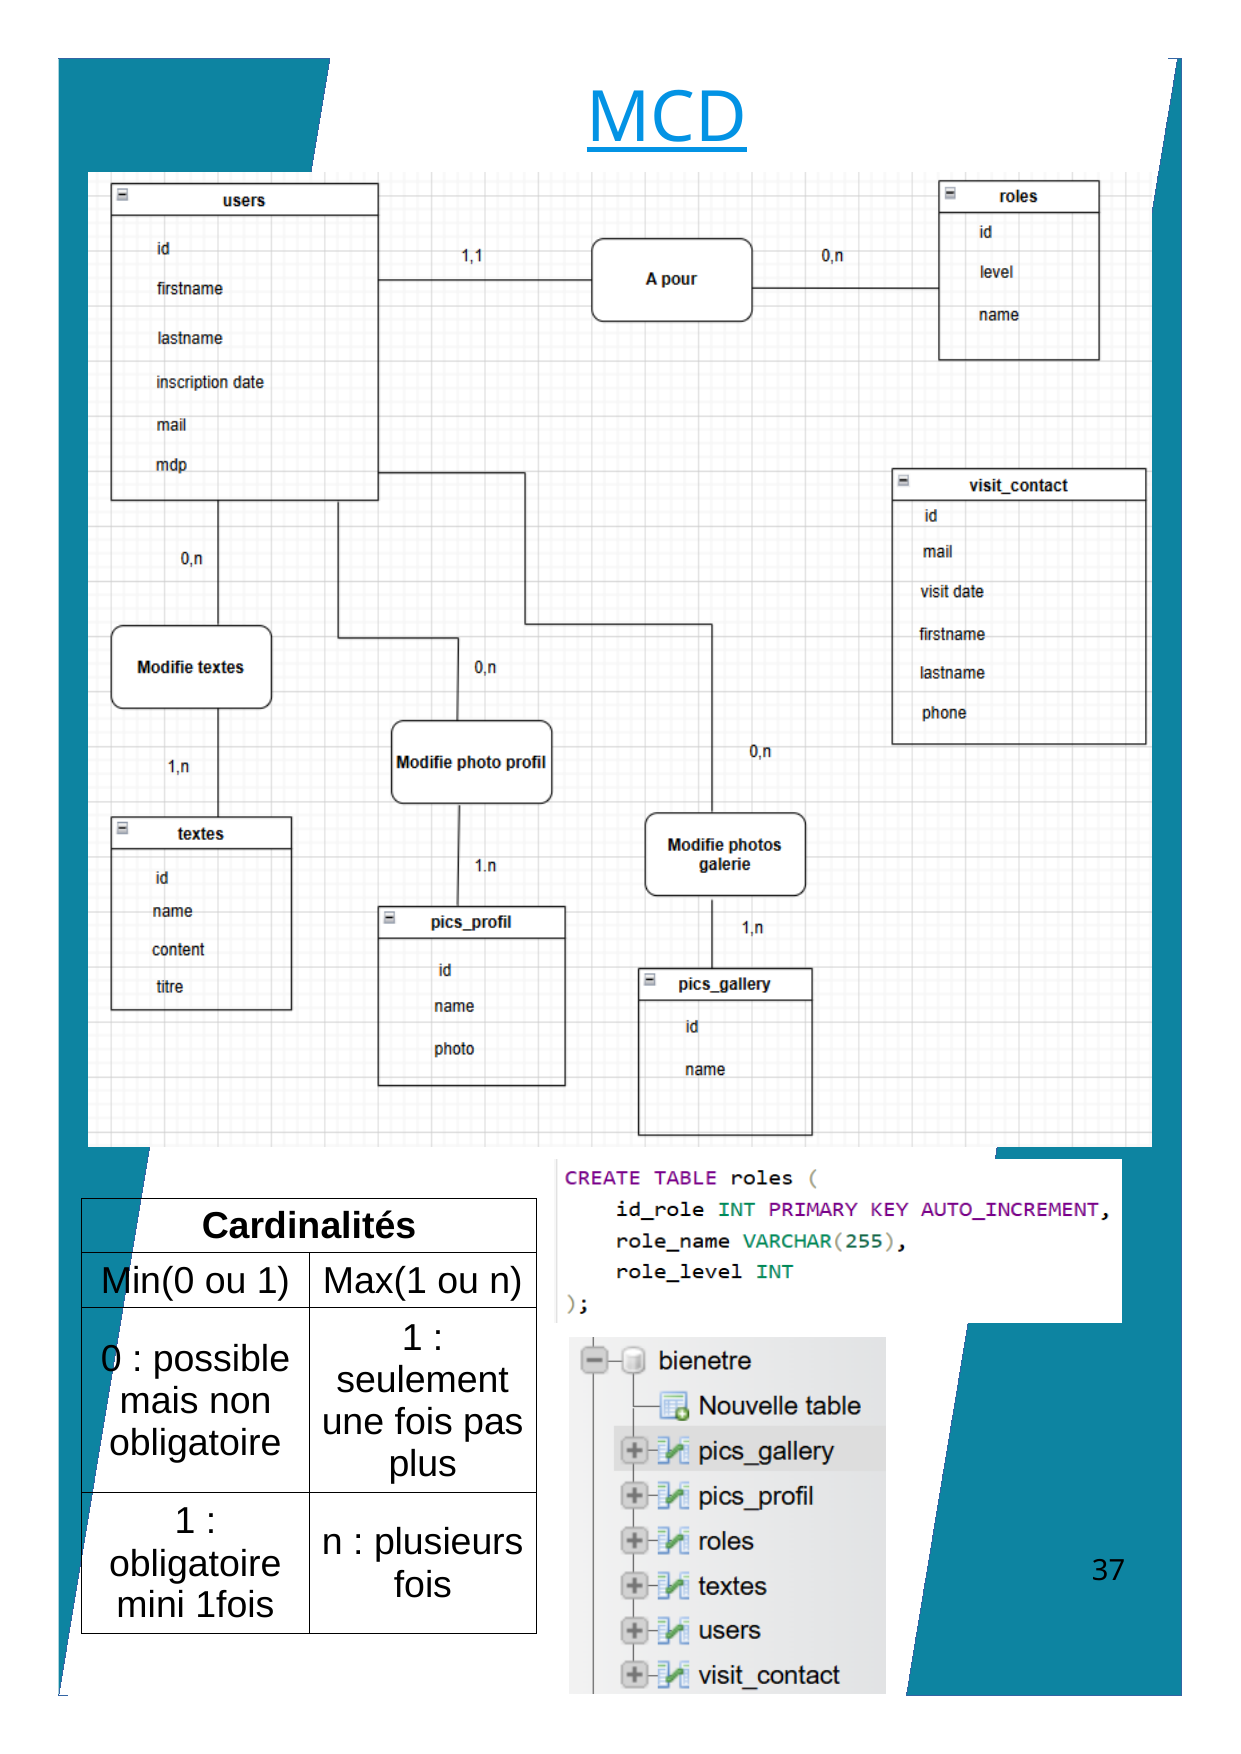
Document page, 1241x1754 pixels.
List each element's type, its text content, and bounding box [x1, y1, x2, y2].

table_cell 1 : seulement une fois pas plus [310, 1308, 536, 1492]
table_cell 1 : obligatoire mini 1fois [82, 1493, 309, 1633]
table_cell Max(1 ou n) [310, 1253, 536, 1307]
table_cell 0 : possible mais non obligatoire [82, 1308, 309, 1492]
table_cell n : plusieurs fois [310, 1493, 536, 1633]
picture [88, 172, 1152, 1147]
picture [569, 1337, 886, 1694]
text_box MCD [571, 58, 768, 172]
table_cell Min(0 ou 1) [82, 1253, 309, 1307]
picture [554, 1159, 1122, 1323]
table_header Cardinalités [82, 1199, 536, 1252]
